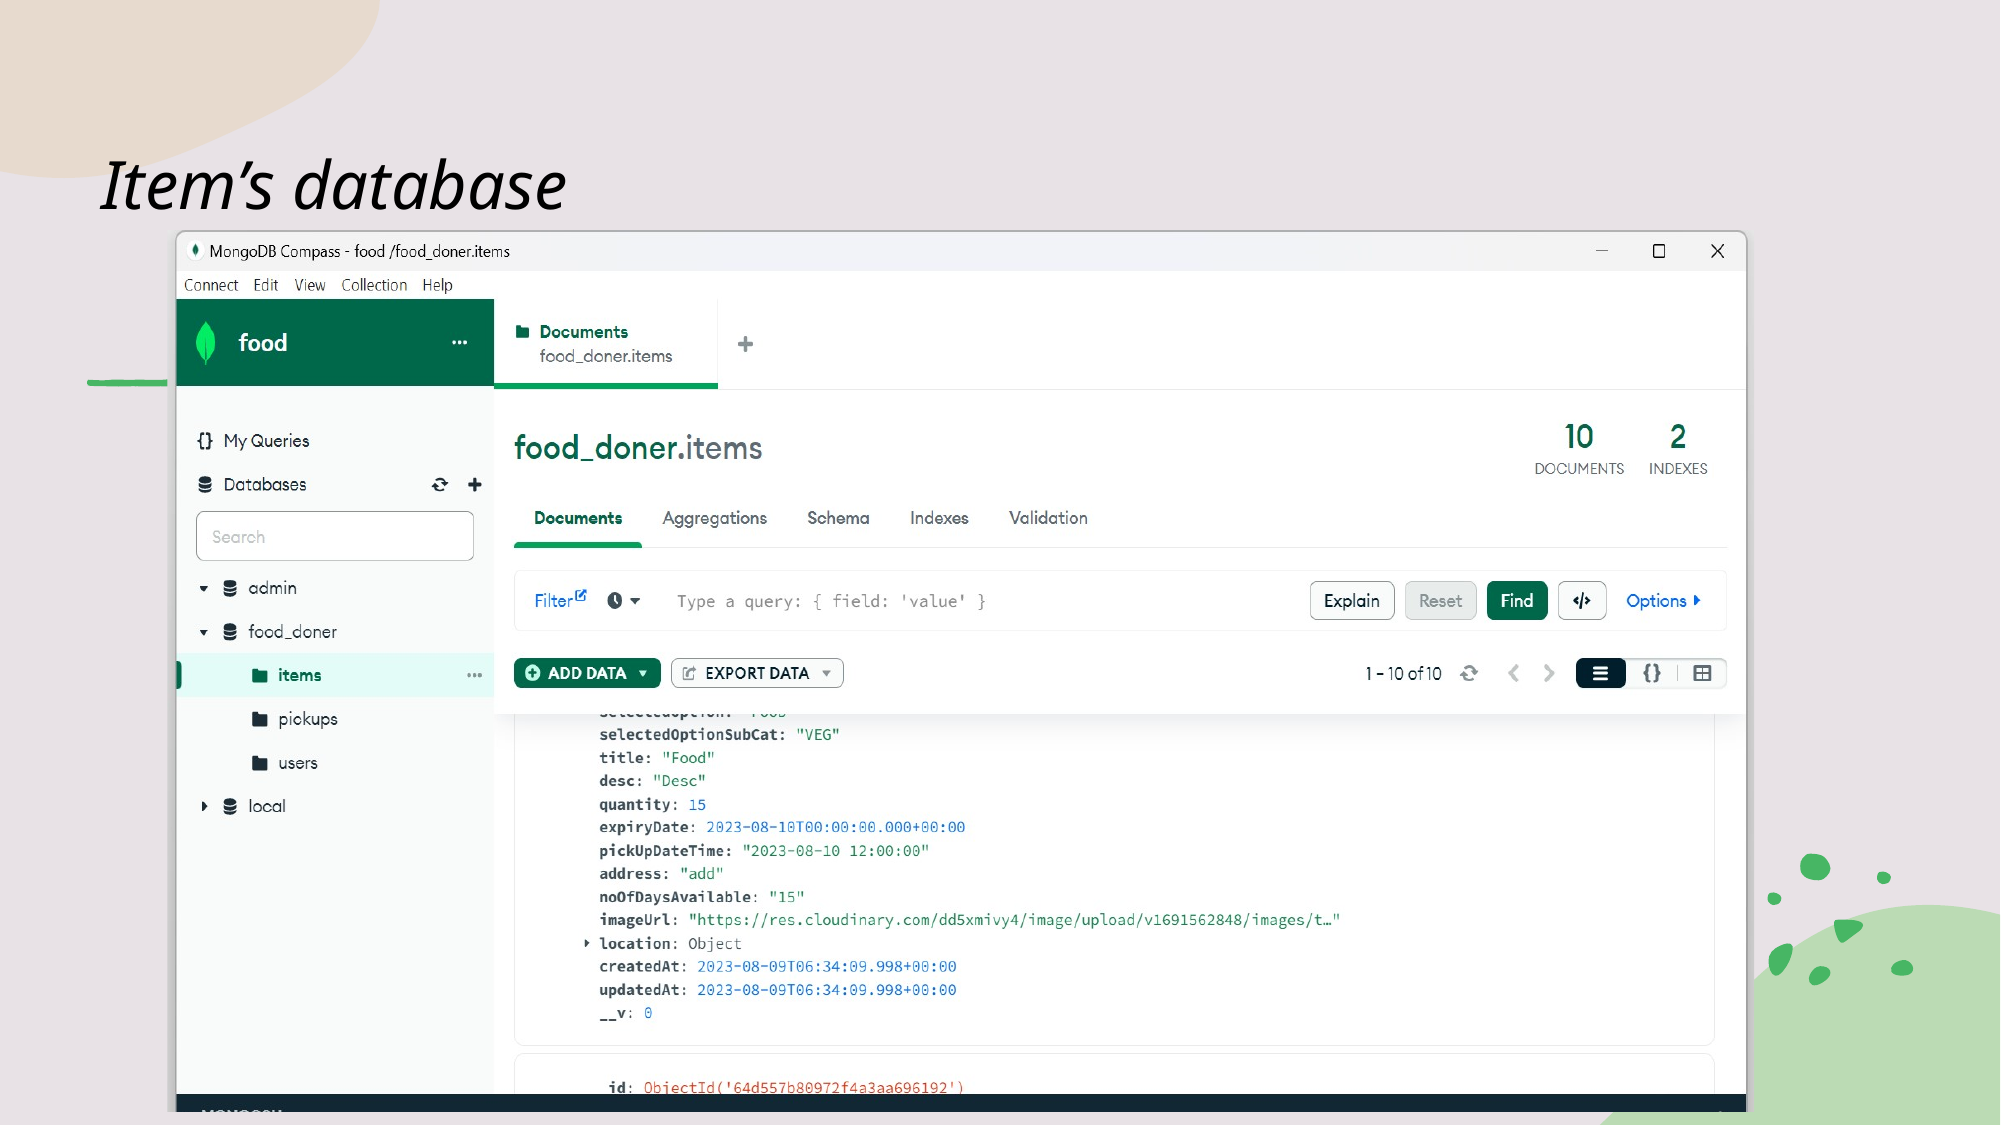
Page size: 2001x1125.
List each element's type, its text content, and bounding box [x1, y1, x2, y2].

title Item’s database [86, 129, 1740, 231]
picture [167, 230, 1755, 1112]
